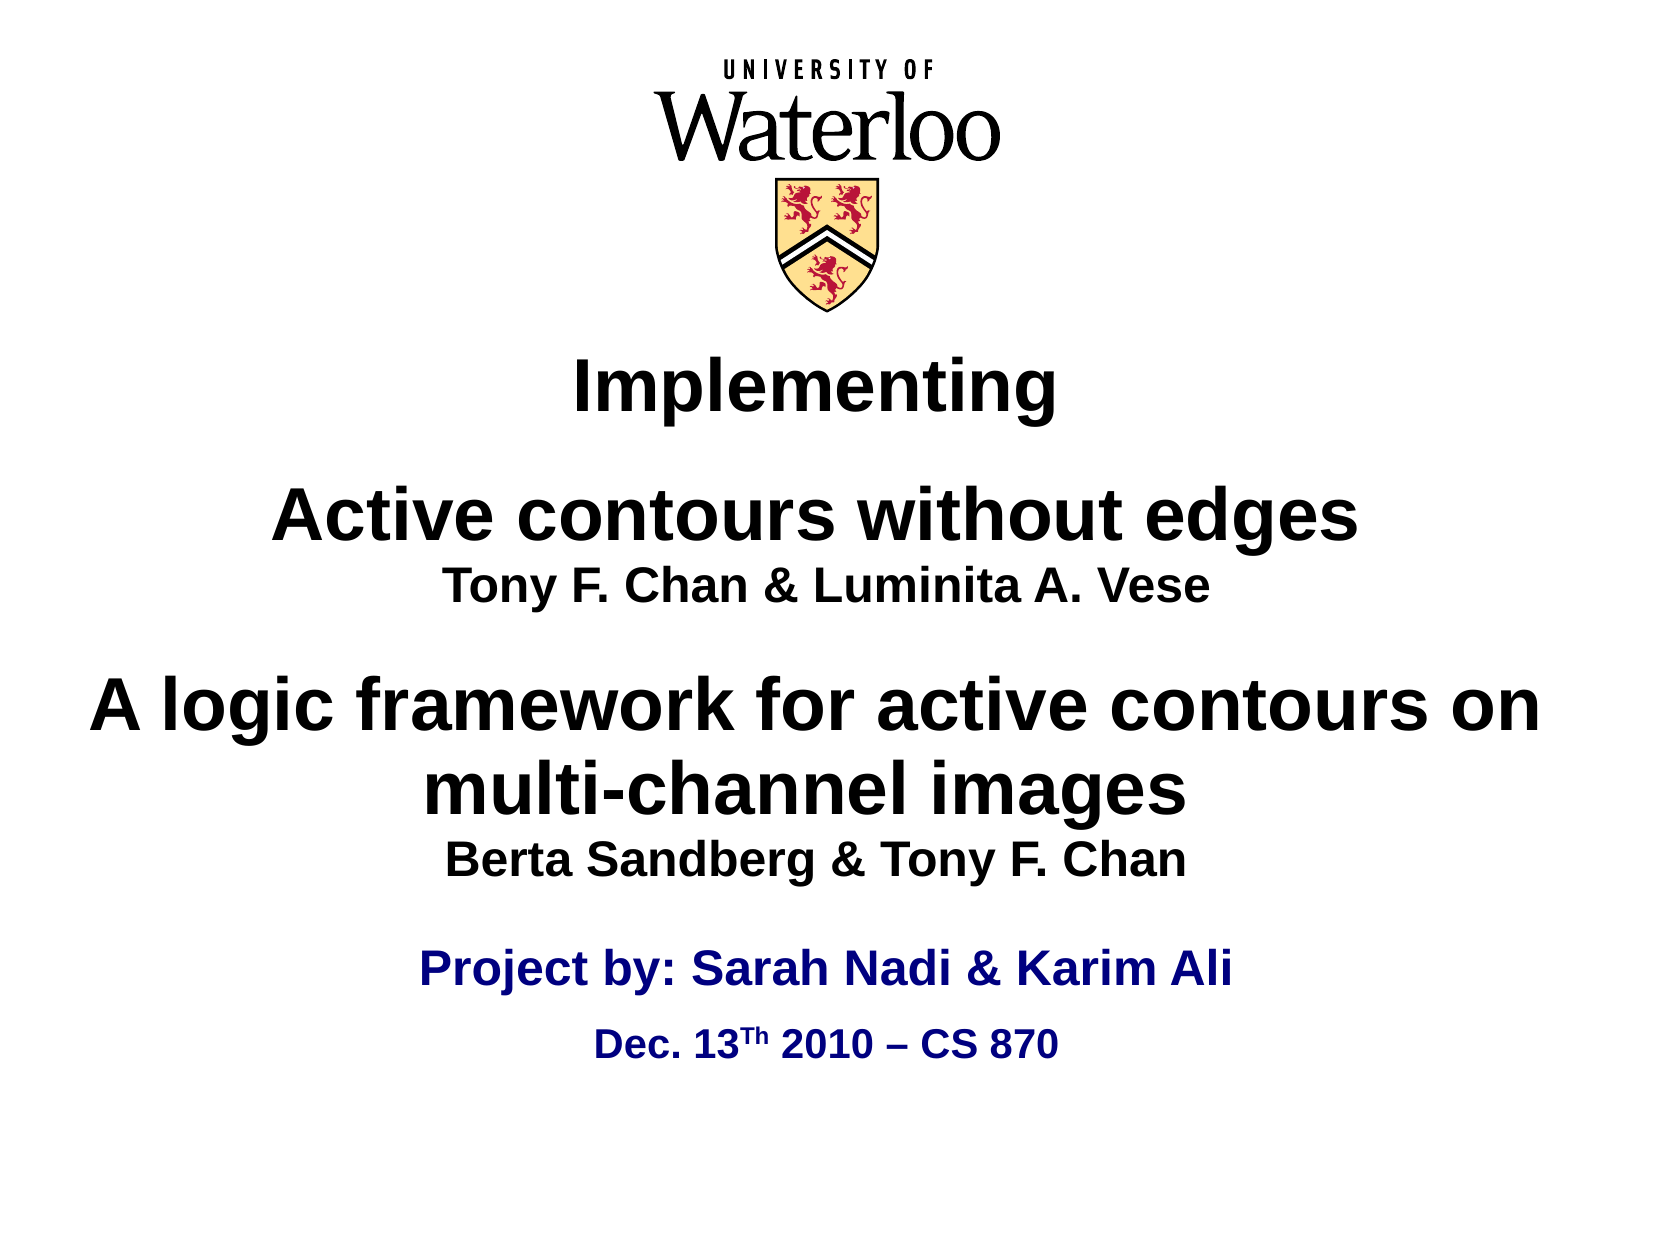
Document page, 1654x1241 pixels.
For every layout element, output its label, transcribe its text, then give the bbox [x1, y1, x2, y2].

picture [653, 59, 1000, 316]
text_box Dec. 13Th 2010 – CS 870 [579, 1013, 1075, 1077]
text_box Project by: Sarah Nadi & Karim Ali [404, 933, 1250, 1004]
text_box Implementing [557, 336, 1086, 436]
text_box A logic framework for active contours on multi-channel images Berta Sandberg & Tony F. Chan [73, 655, 1580, 895]
text_box Active contours without edges Tony F. Chan & Luminita A. Vese [255, 465, 1398, 621]
